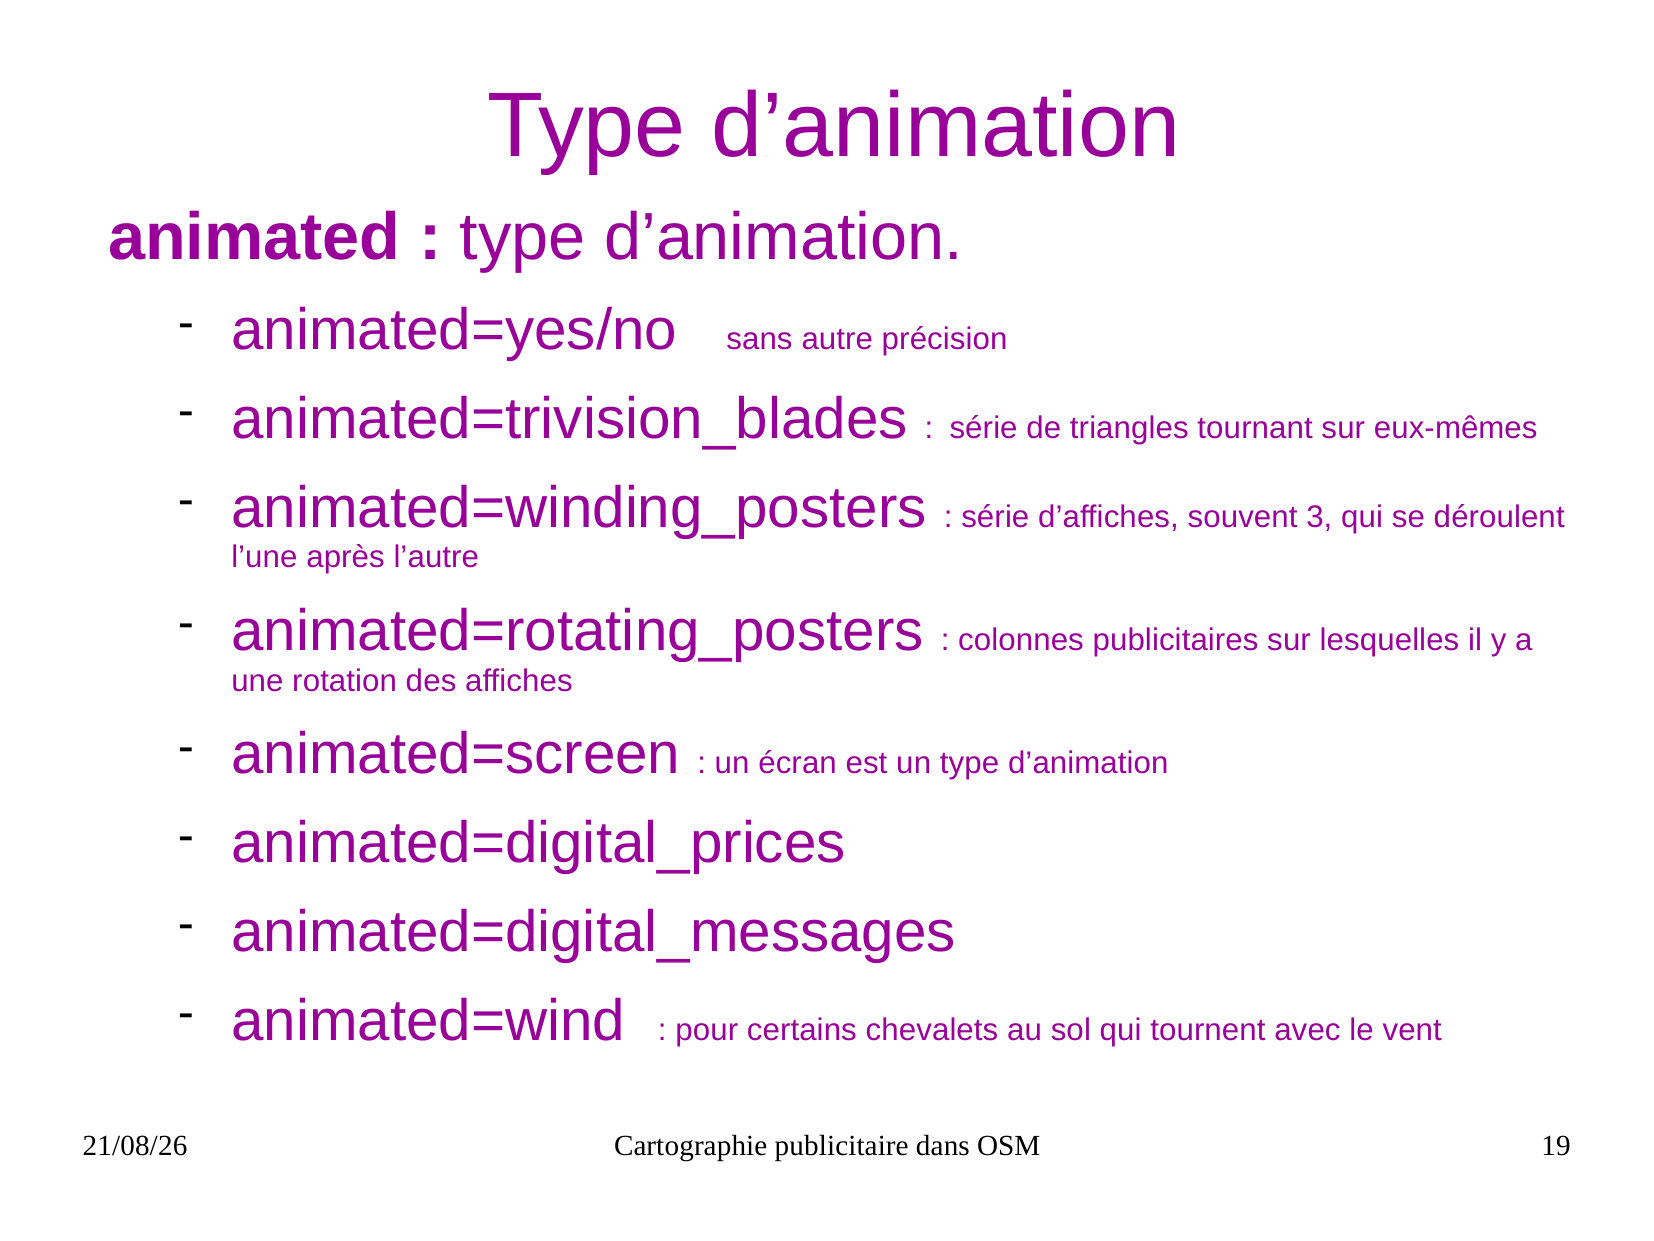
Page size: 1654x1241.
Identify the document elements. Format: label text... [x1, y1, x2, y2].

list animated : type d’animation. animated=yes/no sans autre précision animated=trivision_blades : série de triangles tournant sur eux-mêmes animated=winding_posters : série d’affiches, souvent 3, qui se déroulent l’une après l’autre animated=rotating_posters : colonnes publicitaires sur lesquelles il y a une rotation des affiches animated=screen : un écran est un type d’animation animated=digital_prices animated=digital_messages animated=wind : pour certains chevalets au sol qui tournent avec le vent [90, 195, 1579, 1096]
title Type d’animation [90, 19, 1579, 195]
